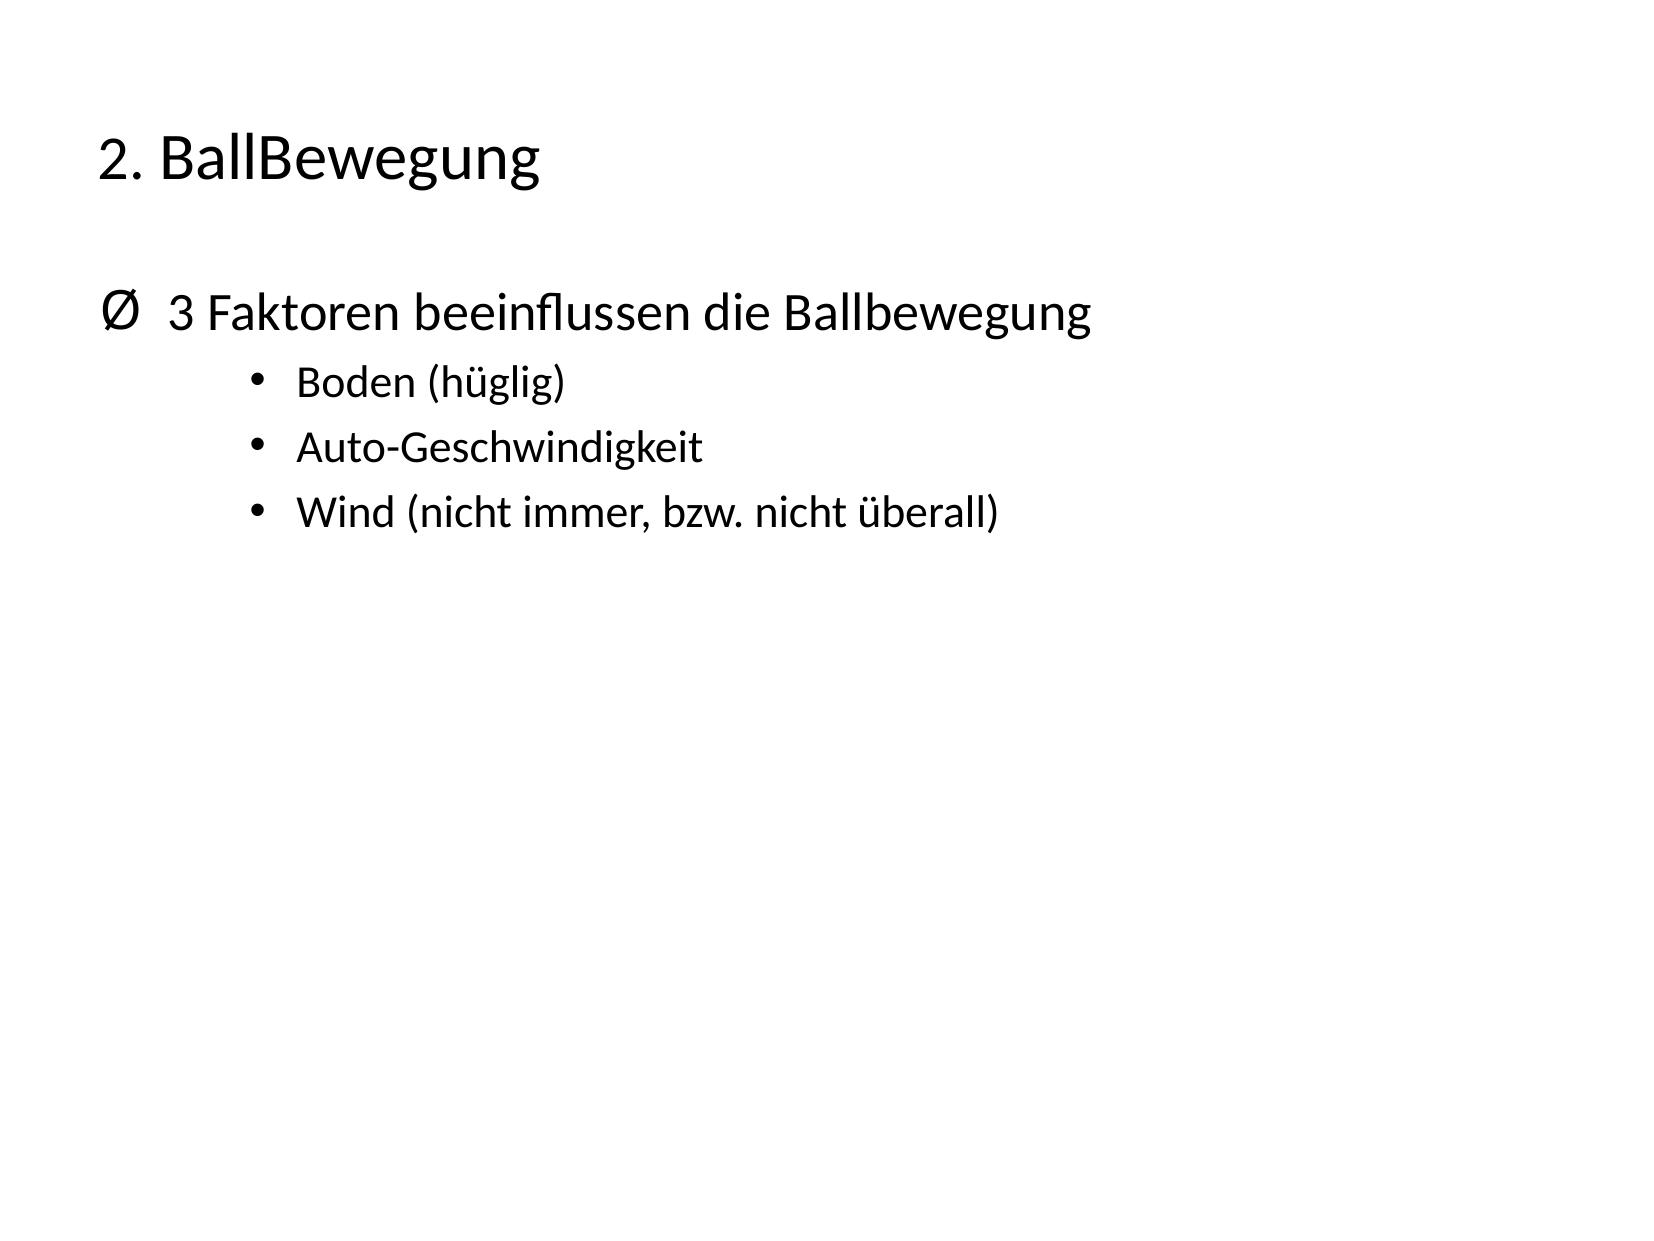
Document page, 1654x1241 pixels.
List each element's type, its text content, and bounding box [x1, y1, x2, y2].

list 3 Faktoren beeinflussen die Ballbewegung Boden (hüglig) Auto-Geschwindigkeit Wind (nicht immer, bzw. nicht überall) [84, 268, 1573, 1087]
title 2. BallBewegung [82, 49, 1571, 257]
